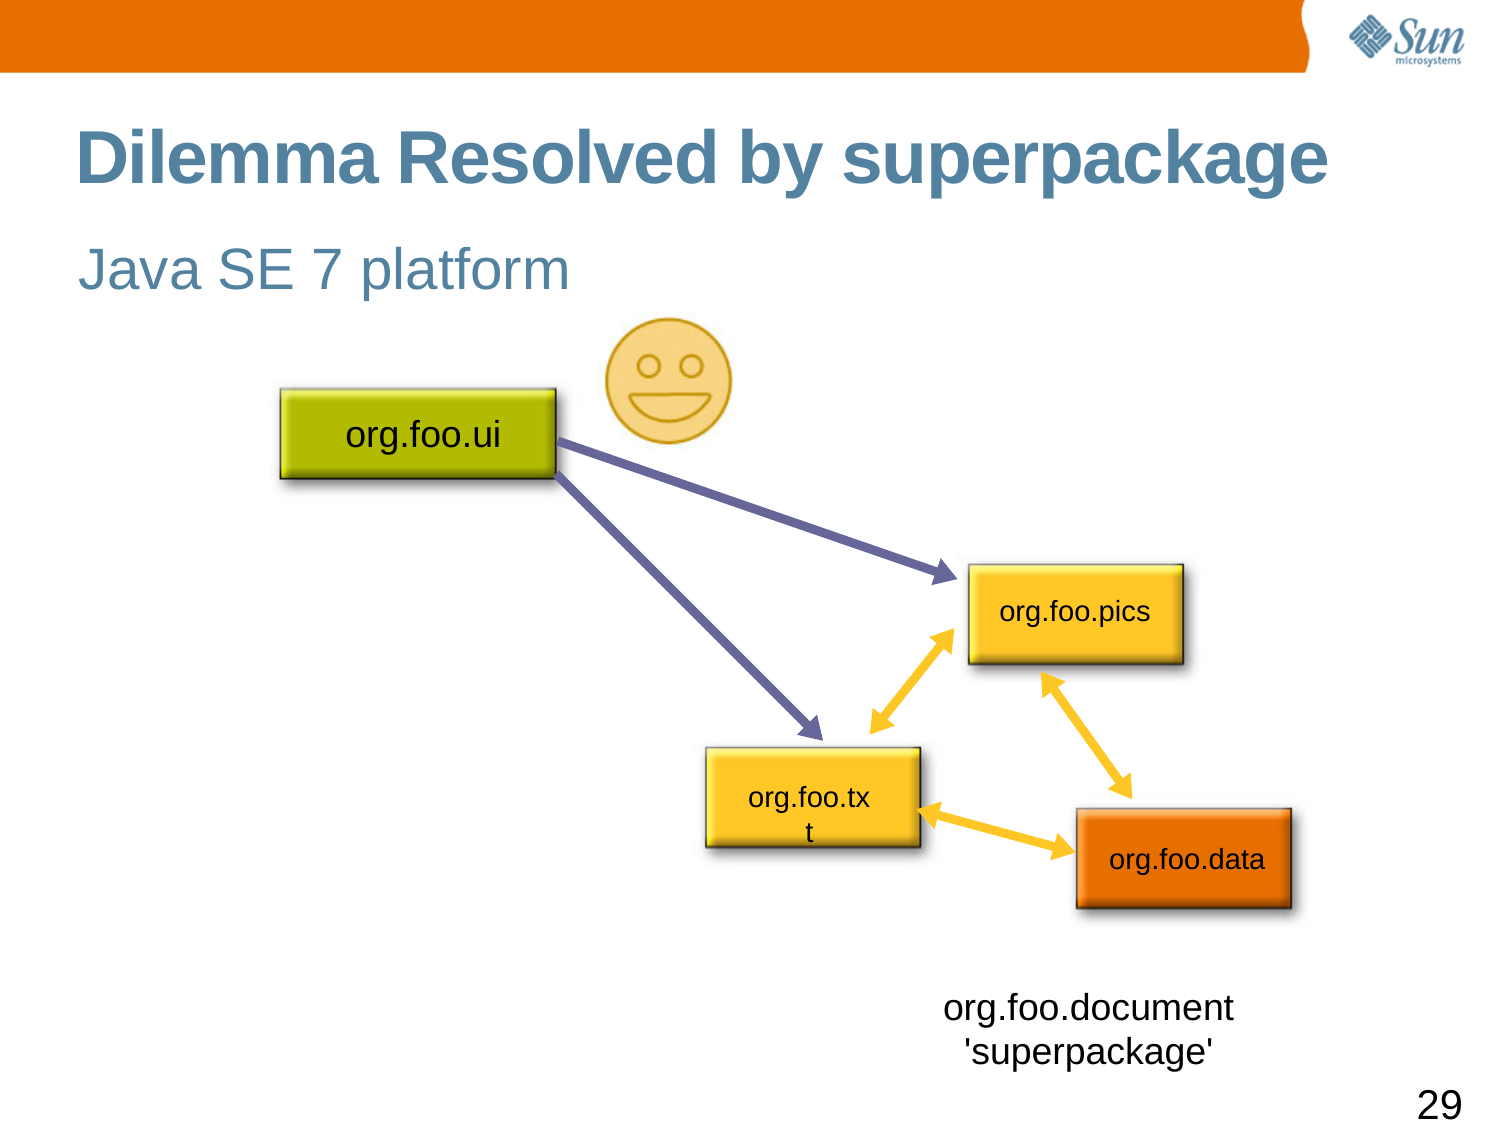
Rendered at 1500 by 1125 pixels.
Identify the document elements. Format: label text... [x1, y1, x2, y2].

text_box org.foo.txt [744, 778, 875, 812]
picture [596, 314, 741, 454]
picture [682, 542, 1372, 1010]
text_box Java SE 7 platform [70, 224, 1346, 314]
text_box org.foo.ui [345, 410, 502, 454]
title Dilemma Resolved by superpackage [75, 122, 1438, 228]
picture [0, 0, 1500, 75]
picture [258, 367, 585, 508]
text_box org.foo.document 'superpackage' [843, 983, 1334, 1071]
text_box org.foo.pics [999, 592, 1152, 626]
text_box org.foo.data [1109, 840, 1266, 874]
